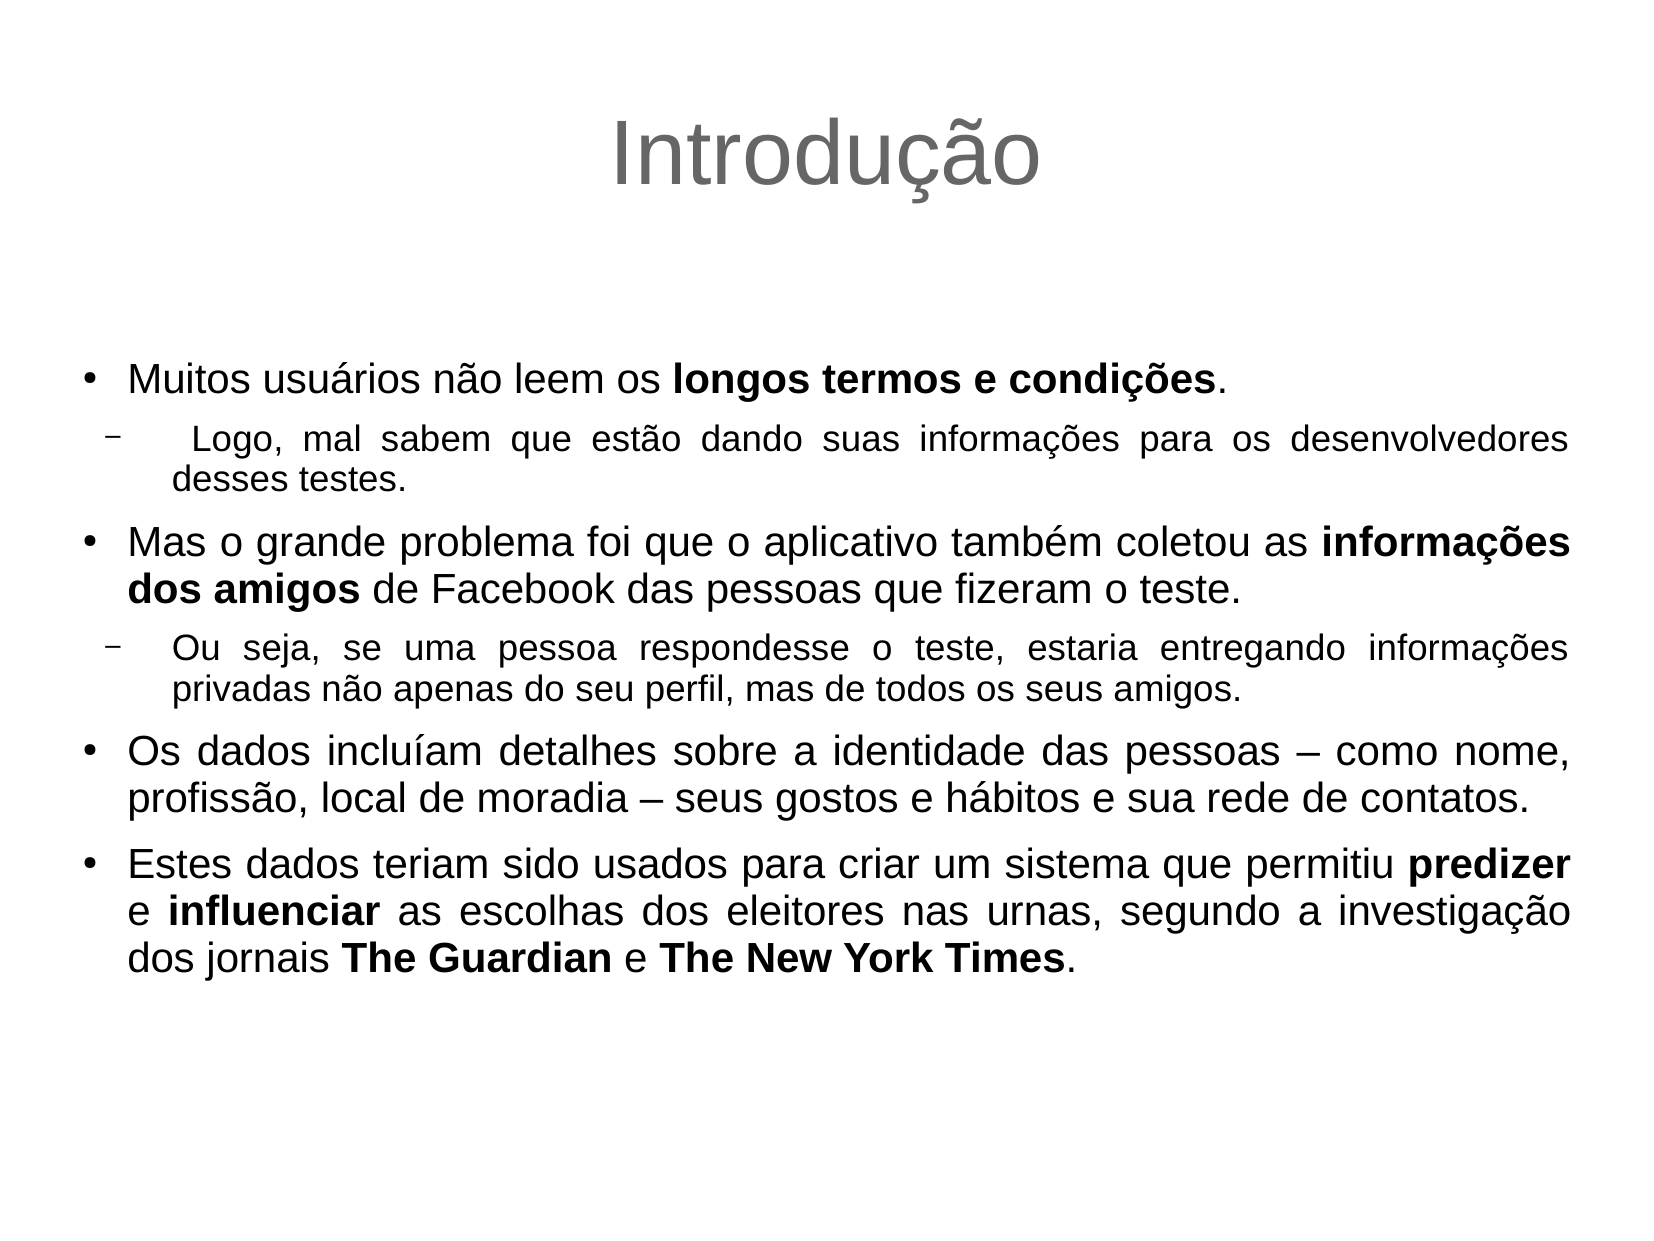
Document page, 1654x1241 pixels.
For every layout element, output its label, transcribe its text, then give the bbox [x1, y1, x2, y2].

list Muitos usuários não leem os longos termos e condições. Logo, mal sabem que estão dando suas informações para os desenvolvedores desses testes. Mas o grande problema foi que o aplicativo também coletou as informações dos amigos de Facebook das pessoas que fizeram o teste. Ou seja, se uma pessoa respondesse o teste, estaria entregando informações privadas não apenas do seu perfil, mas de todos os seus amigos. Os dados incluíam detalhes sobre a identidade das pessoas – como nome, profissão, local de moradia – seus gostos e hábitos e sua rede de contatos. Estes dados teriam sido usados para criar um sistema que permitiu predizer e influenciar as escolhas dos eleitores nas urnas, segundo a investigação dos jornais The Guardian e The New York Times. [82, 290, 1571, 1052]
title Introdução [82, 49, 1571, 257]
